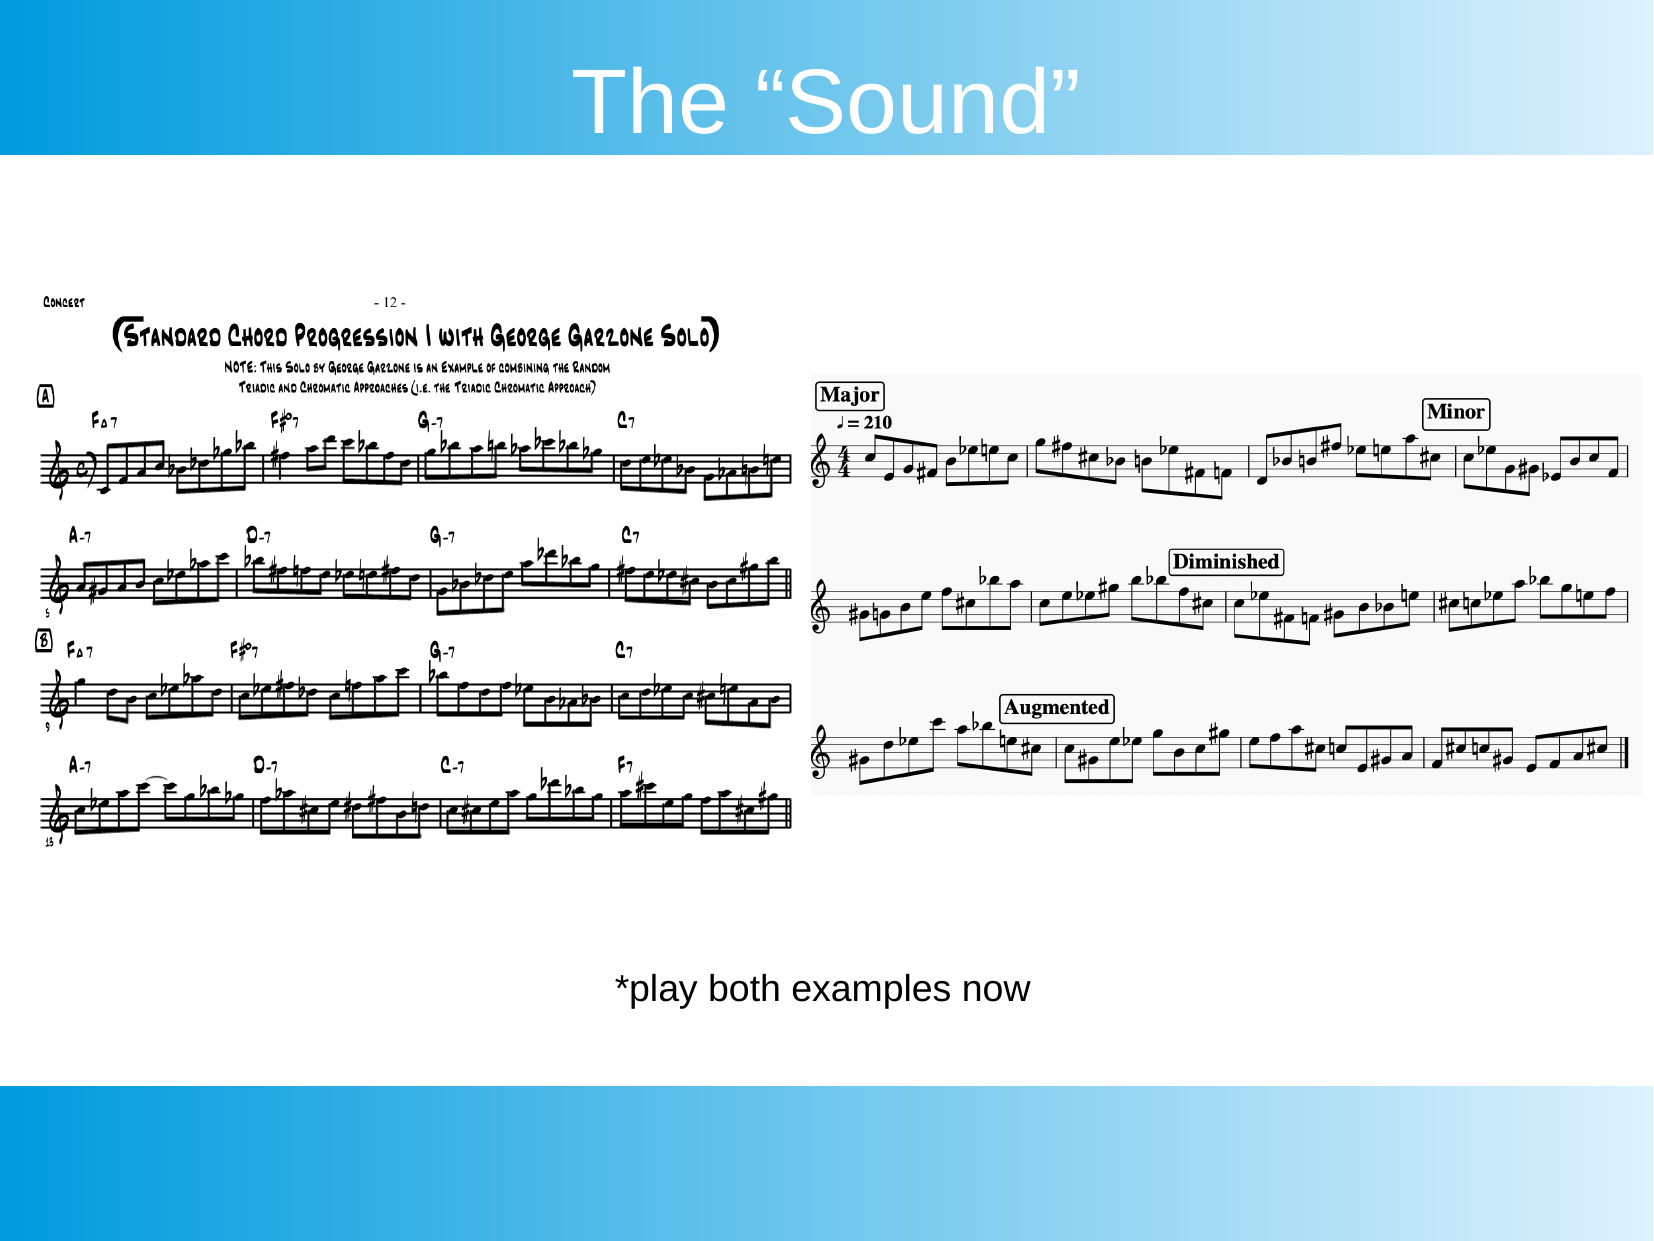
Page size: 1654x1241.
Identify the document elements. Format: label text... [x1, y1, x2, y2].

title The “Sound” [82, 49, 1571, 155]
picture [29, 284, 1642, 856]
text_box *play both examples now [600, 960, 1046, 1017]
